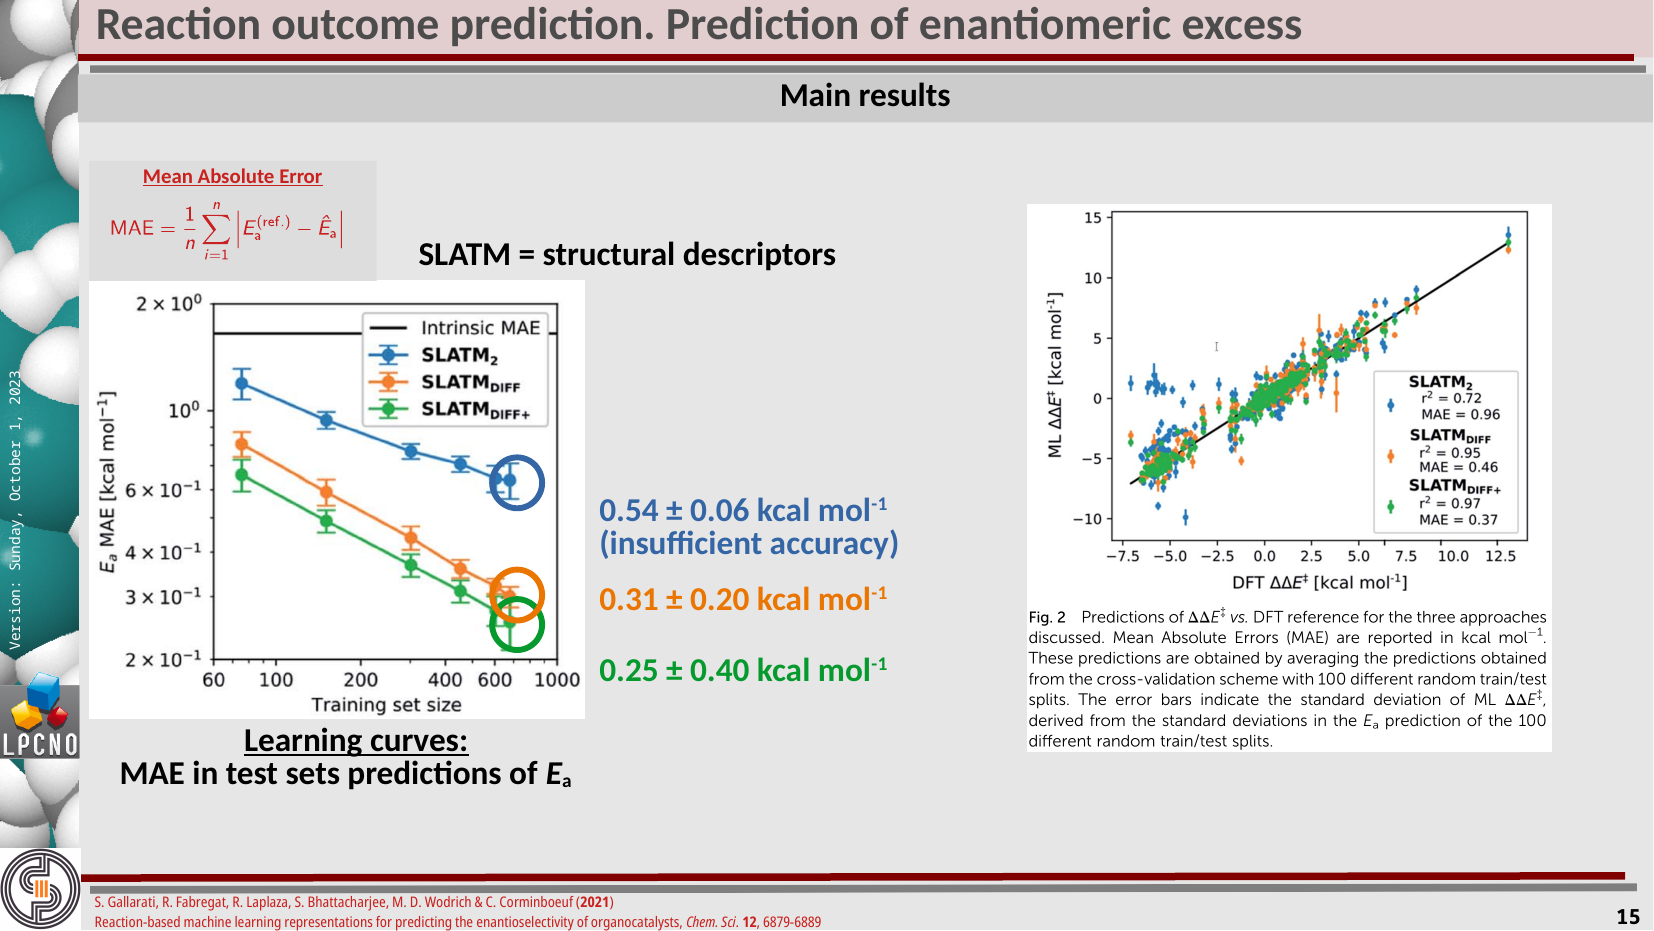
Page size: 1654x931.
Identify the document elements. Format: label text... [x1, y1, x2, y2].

text_box SLATM = structural descriptors [403, 232, 852, 281]
text_box Main results [77, 74, 1653, 123]
text_box [243, 220, 256, 235]
text_box [213, 202, 220, 209]
text_box 0.25 ± 0.40 kcal mol-1 [584, 648, 961, 697]
text_box Mean Absolute Error [89, 160, 377, 281]
picture [1027, 204, 1552, 752]
text_box [263, 219, 275, 227]
text_box [257, 215, 262, 230]
text_box [275, 215, 280, 227]
text_box [128, 220, 142, 235]
text_box [330, 231, 336, 238]
picture [0, 0, 81, 930]
text_box [186, 206, 194, 221]
text_box [185, 239, 195, 249]
text_box [319, 220, 332, 235]
text_box S. Gallarati, R. Fabregat, R. Laplaza, S. Bhattacharjee, M. D. Wodrich & C. Corminboeuf (2021) Reaction-based machine learning representations for predicting the enantioselectivity of organocatalysts, Chem. Sci. 12, 6879-6889 [94, 891, 875, 931]
text_box [202, 214, 231, 245]
text_box 0.31 ± 0.20 kcal mol-1 [584, 577, 961, 627]
text_box [143, 220, 154, 235]
picture [89, 280, 585, 719]
text_box Learning curves: MAE in test sets predictions of Ea [104, 718, 608, 801]
text_box [285, 215, 290, 230]
title Reaction outcome prediction. Prediction of enantiomeric excess [78, 0, 1654, 58]
text_box [254, 233, 261, 240]
text_box [222, 249, 228, 260]
text_box 0.54 ± 0.06 kcal mol-1 (insufficient accuracy) [584, 488, 961, 571]
text_box [111, 220, 126, 235]
